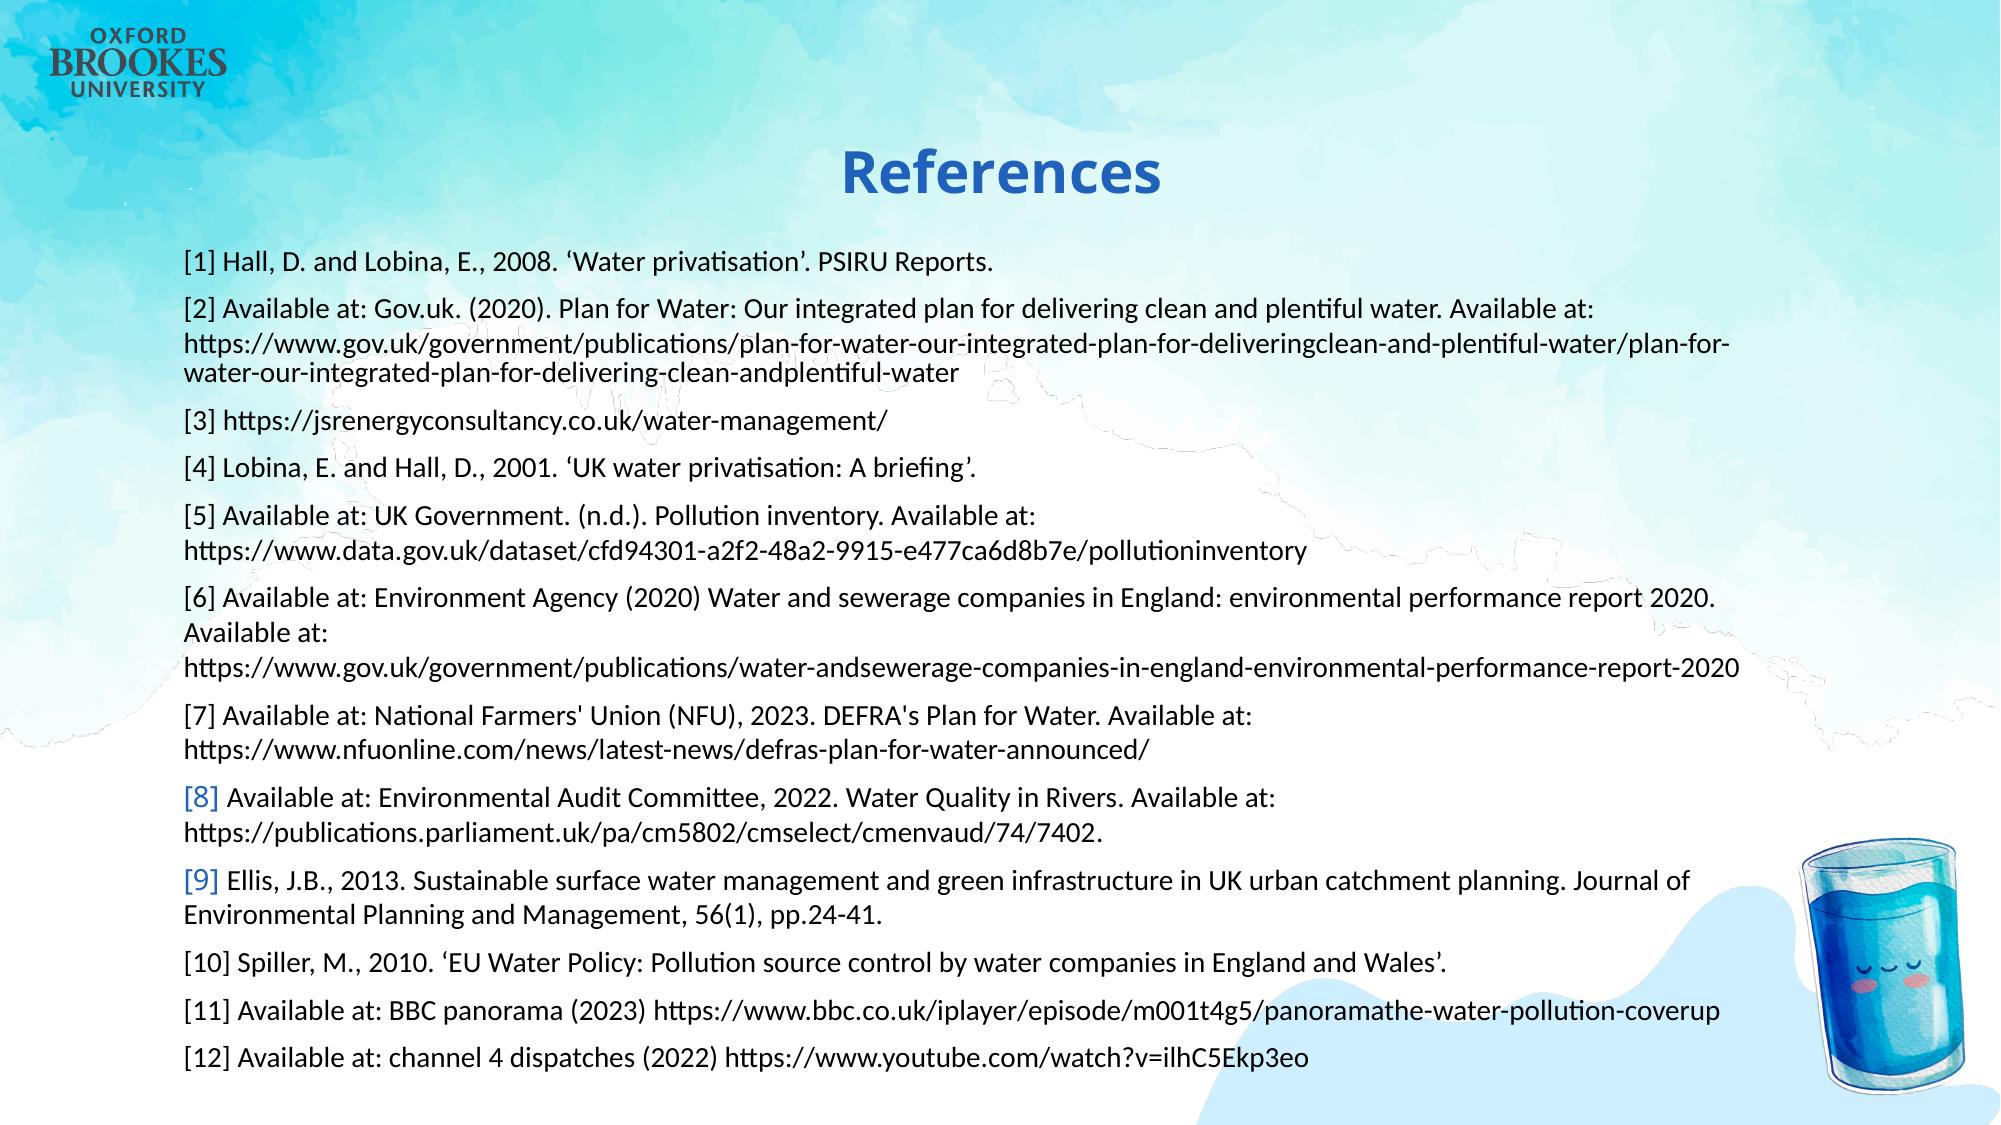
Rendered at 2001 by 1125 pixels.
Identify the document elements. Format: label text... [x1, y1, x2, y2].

text_box [1] Hall, D. and Lobina, E., 2008. ‘Water privatisation’. PSIRU Reports. [2] Available at: Gov.uk. (2020). Plan for Water: Our integrated plan for delivering clean and plentiful water. Available at: https://www.gov.uk/government/publications/plan-for-water-our-integrated-plan-for-deliveringclean-and-plentiful-water/plan-for-water-our-integrated-plan-for-delivering-clean-andplentiful-water [3] https://jsrenergyconsultancy.co.uk/water-management/ [4] Lobina, E. and Hall, D., 2001. ‘UK water privatisation: A briefing’. [5] Available at: UK Government. (n.d.). Pollution inventory. Available at: https://www.data.gov.uk/dataset/cfd94301-a2f2-48a2-9915-e477ca6d8b7e/pollutioninventory [6] Available at: Environment Agency (2020) Water and sewerage companies in England: environmental performance report 2020. Available at: https://www.gov.uk/government/publications/water-andsewerage-companies-in-england-environmental-performance-report-2020 [7] Available at: National Farmers' Union (NFU), 2023. DEFRA's Plan for Water. Available at: https://www.nfuonline.com/news/latest-news/defras-plan-for-water-announced/ [8] Available at: Environmental Audit Committee, 2022. Water Quality in Rivers. Available at: https://publications.parliament.uk/pa/cm5802/cmselect/cmenvaud/74/7402. [9] Ellis, J.B., 2013. Sustainable surface water management and green infrastructure in UK urban catchment planning. Journal of Environmental Planning and Management, 56(1), pp.24-41. [10] Spiller, M., 2010. ‘EU Water Policy: Pollution source control by water companies in England and Wales’. [11] Available at: BBC panorama (2023) https://www.bbc.co.uk/iplayer/episode/m001t4g5/panoramathe-water-pollution-coverup [12] Available at: channel 4 dispatches (2022) https://www.youtube.com/watch?v=ilhC5Ekp3eo [168, 234, 1760, 1096]
text_box References [522, 127, 1481, 214]
picture [1162, 828, 2000, 1125]
picture [49, 26, 228, 98]
